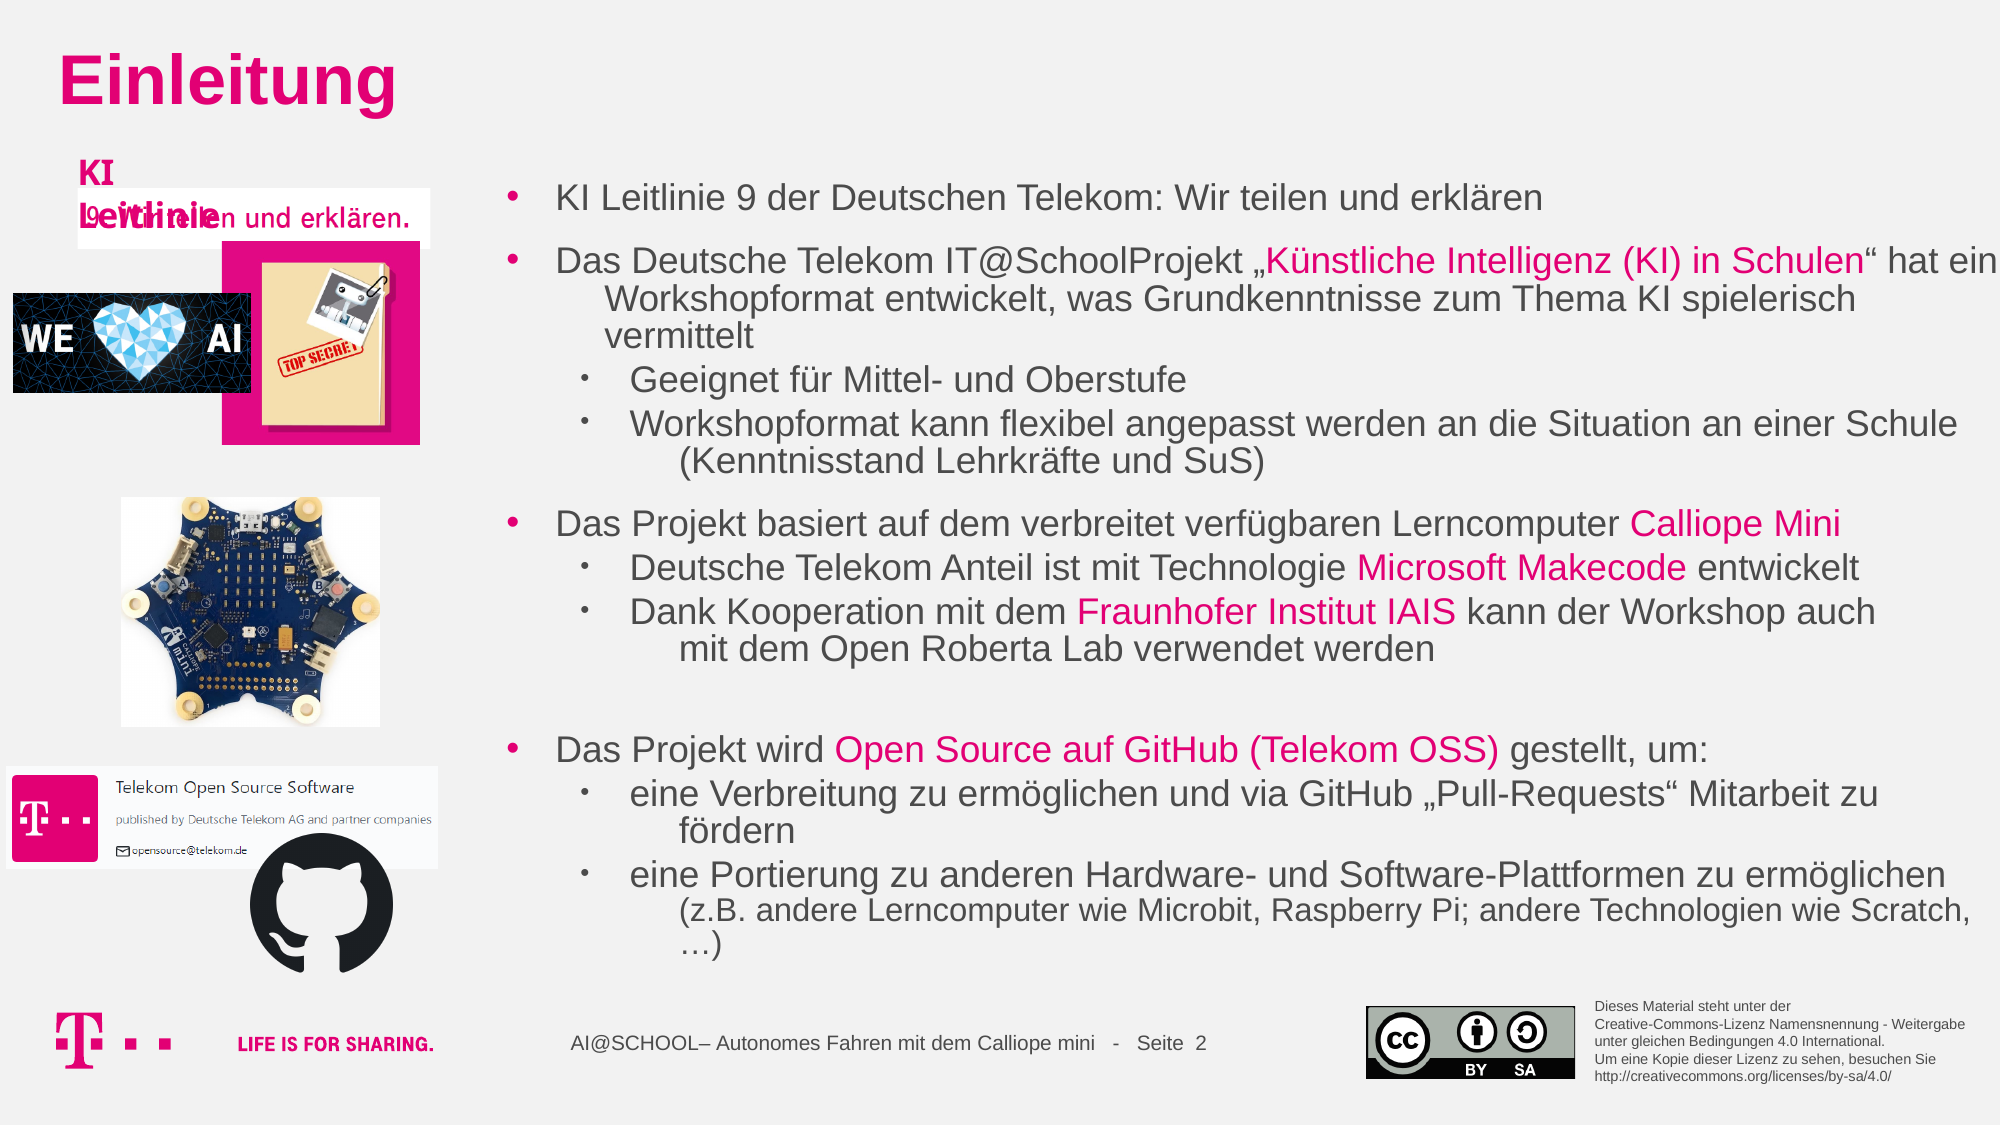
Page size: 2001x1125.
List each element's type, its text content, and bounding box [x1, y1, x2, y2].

picture [121, 497, 380, 727]
picture [6, 766, 438, 976]
list KI Leitlinie 9 der Deutschen Telekom: Wir teilen und erklären Das Deutsche Telekom IT@School Projekt „Künstliche Intelligenz (KI) in Schulen“ hat ein Workshopformat entwickelt, was Grundkenntnisse zum Thema KI spielerisch vermittelt Geeignet für Mittel- und Oberstufe Workshopformat kann flexibel angepasst werden an die Situation an einer Schule (Kenntnisstand Lehrkräfte und SuS) Das Projekt basiert auf dem verbreitet verfügbaren Lerncomputer Calliope Mini Deutsche Telekom Anteil ist mit Technologie Microsoft Makecode entwickelt Dank Kooperation mit dem Fraunhofer Institut IAIS kann der Workshop auch mit dem Open Roberta Lab verwendet werden Das Projekt wird Open Source auf GitHub (Telekom OSS) gestellt, um: eine Verbreitung zu ermöglichen und via GitHub „Pull-Requests“ Mitarbeit zu fördern eine Portierung zu anderen Hardware- und Software-Plattformen zu ermöglichen (z.B. andere Lerncomputer wie Microbit, Raspberry Pi; andere Technologien wie Scratch, …) [506, 180, 2000, 971]
text_box KI Leitlinie [64, 144, 278, 202]
title Einleitung [0, 43, 1888, 132]
picture [13, 188, 431, 445]
